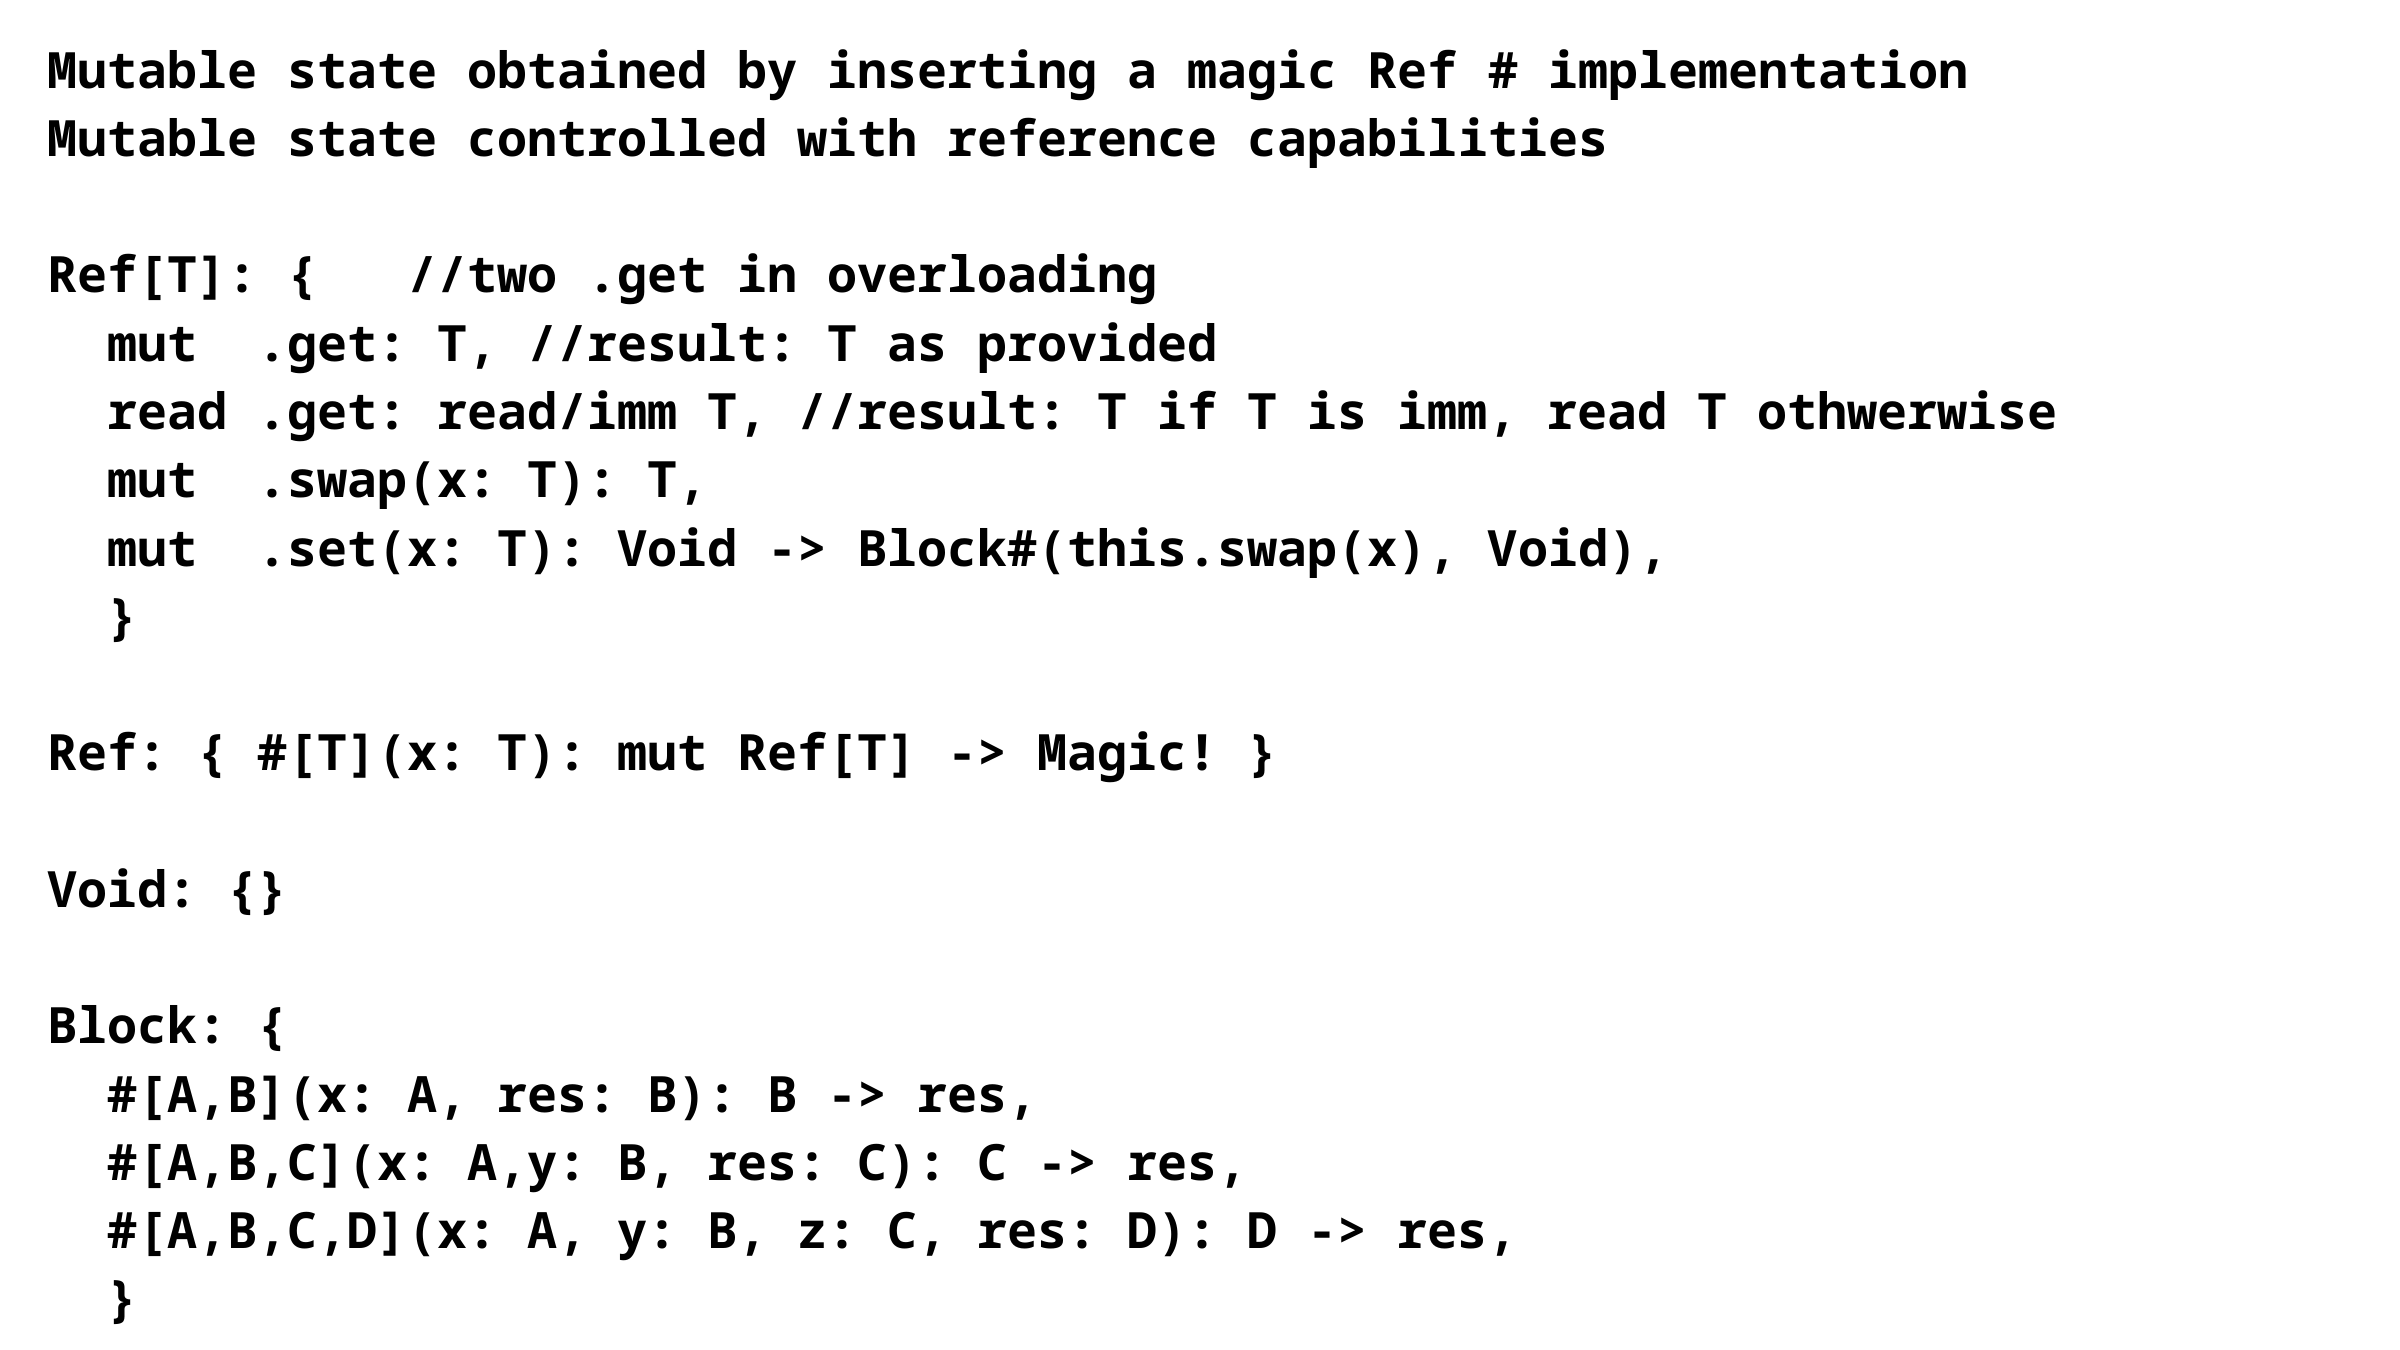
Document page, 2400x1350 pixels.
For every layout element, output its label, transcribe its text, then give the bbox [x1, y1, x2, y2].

text_box Mutable state obtained by inserting a magic Ref # implementation Mutable state controlled with reference capabilities Ref[T]: { //two .get in overloading mut .get: T, //result: T as provided read .get: read/imm T, //result: T if T is imm, read T othwerwise mut .swap(x: T): T, mut .set(x: T): Void -> Block#(this.swap(x), Void), } Ref: { #[T](x: T): mut Ref[T] -> Magic! } Void: {} Block: { #[A,B](x: A, res: B): B -> res, #[A,B,C](x: A,y: B, res: C): C -> res, #[A,B,C,D](x: A, y: B, z: C, res: D): D -> res, } [32, 27, 2358, 1271]
